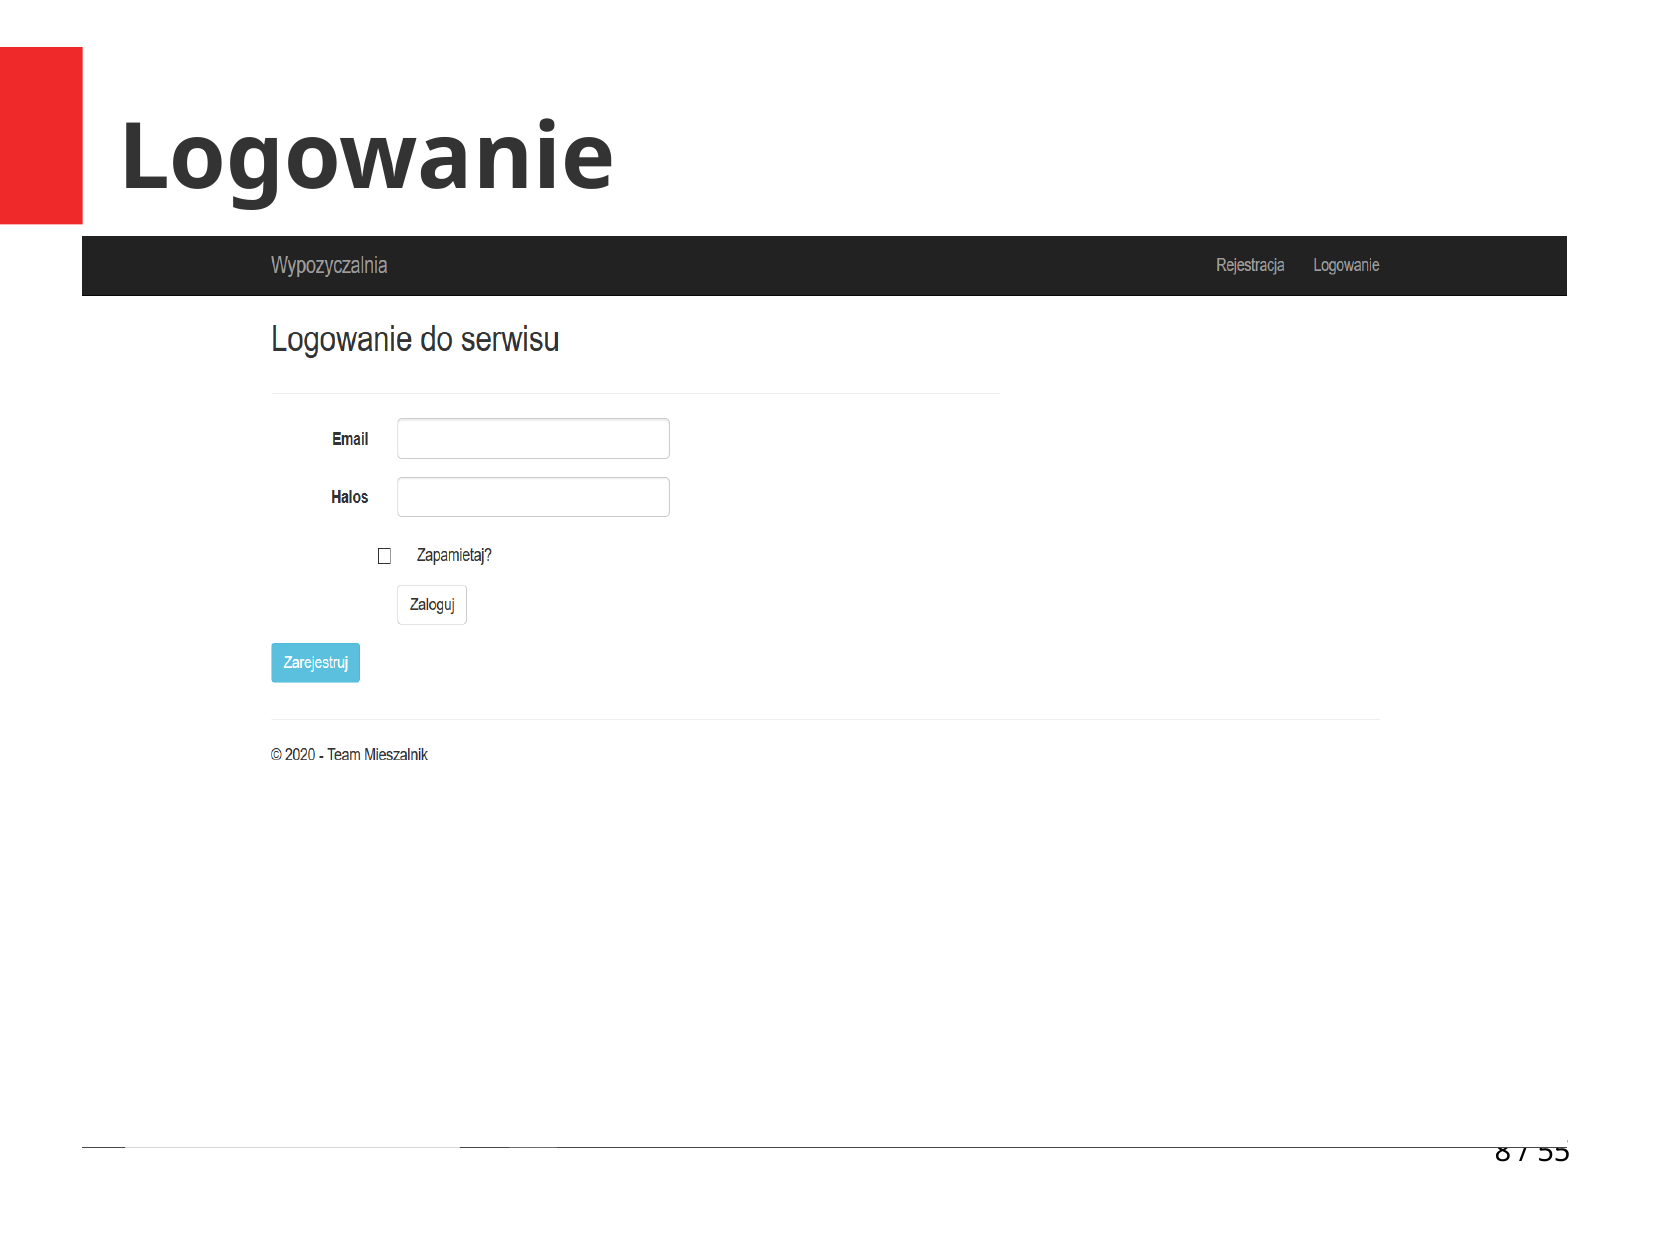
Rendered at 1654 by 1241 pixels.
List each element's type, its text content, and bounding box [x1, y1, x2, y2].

picture [82, 236, 1567, 1148]
title Logowanie [118, 49, 1571, 257]
